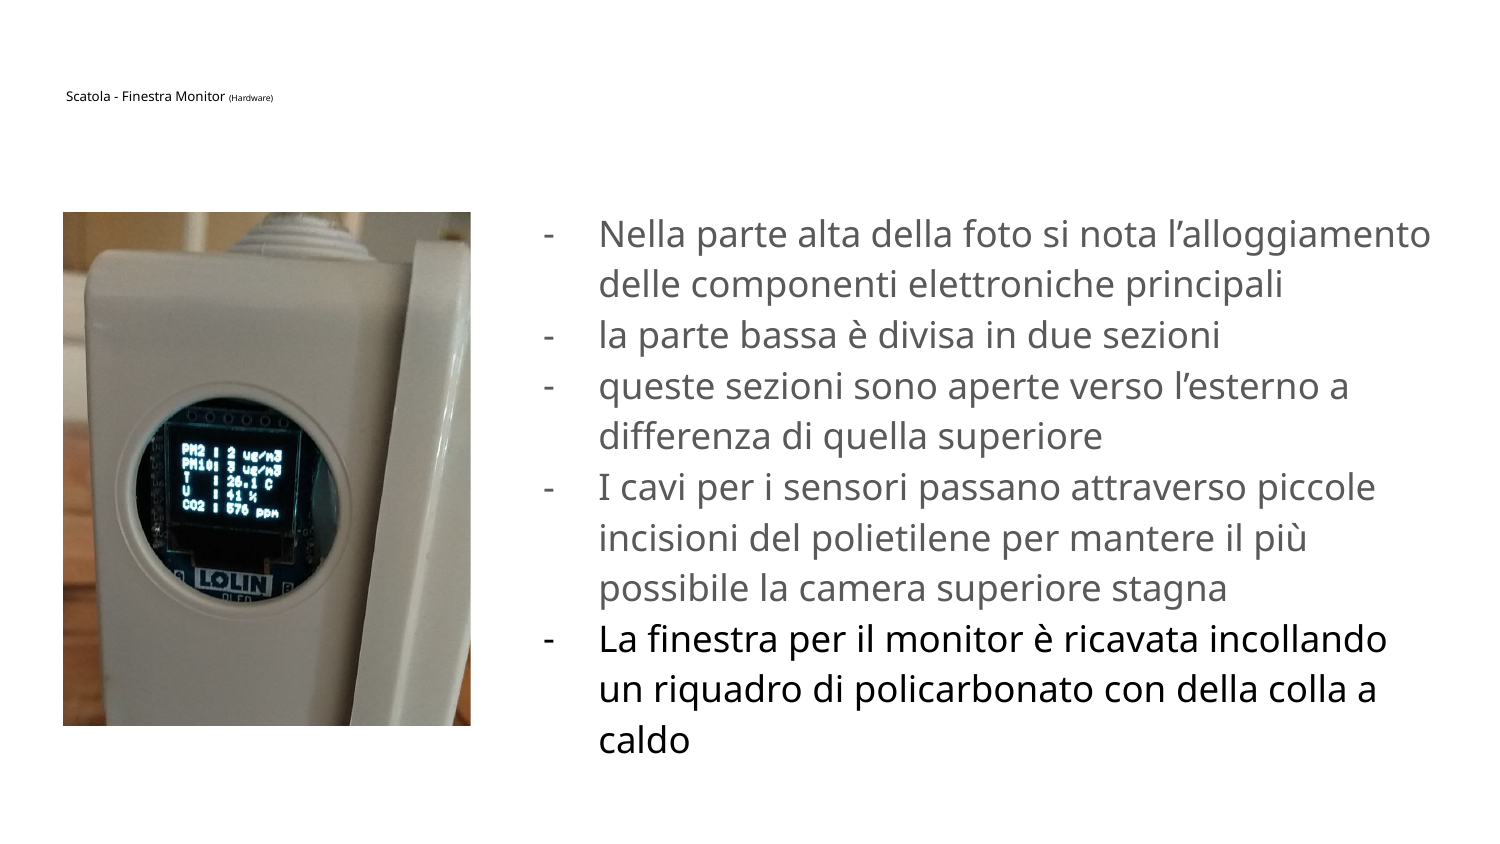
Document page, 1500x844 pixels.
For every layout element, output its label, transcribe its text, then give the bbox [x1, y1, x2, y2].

picture [63, 212, 471, 726]
title Scatola - Finestra Monitor (Hardware) [51, 72, 1449, 152]
list Nella parte alta della foto si nota l’alloggiamento delle componenti elettroniche principali la parte bassa è divisa in due sezioni queste sezioni sono aperte verso l’esterno a differenza di quella superiore I cavi per i sensori passano attraverso piccole incisioni del polietilene per mantere il più possibile la camera superiore stagna La finestra per il monitor è ricavata incollando un riquadro di policarbonato con della colla a caldo [509, 189, 1449, 824]
